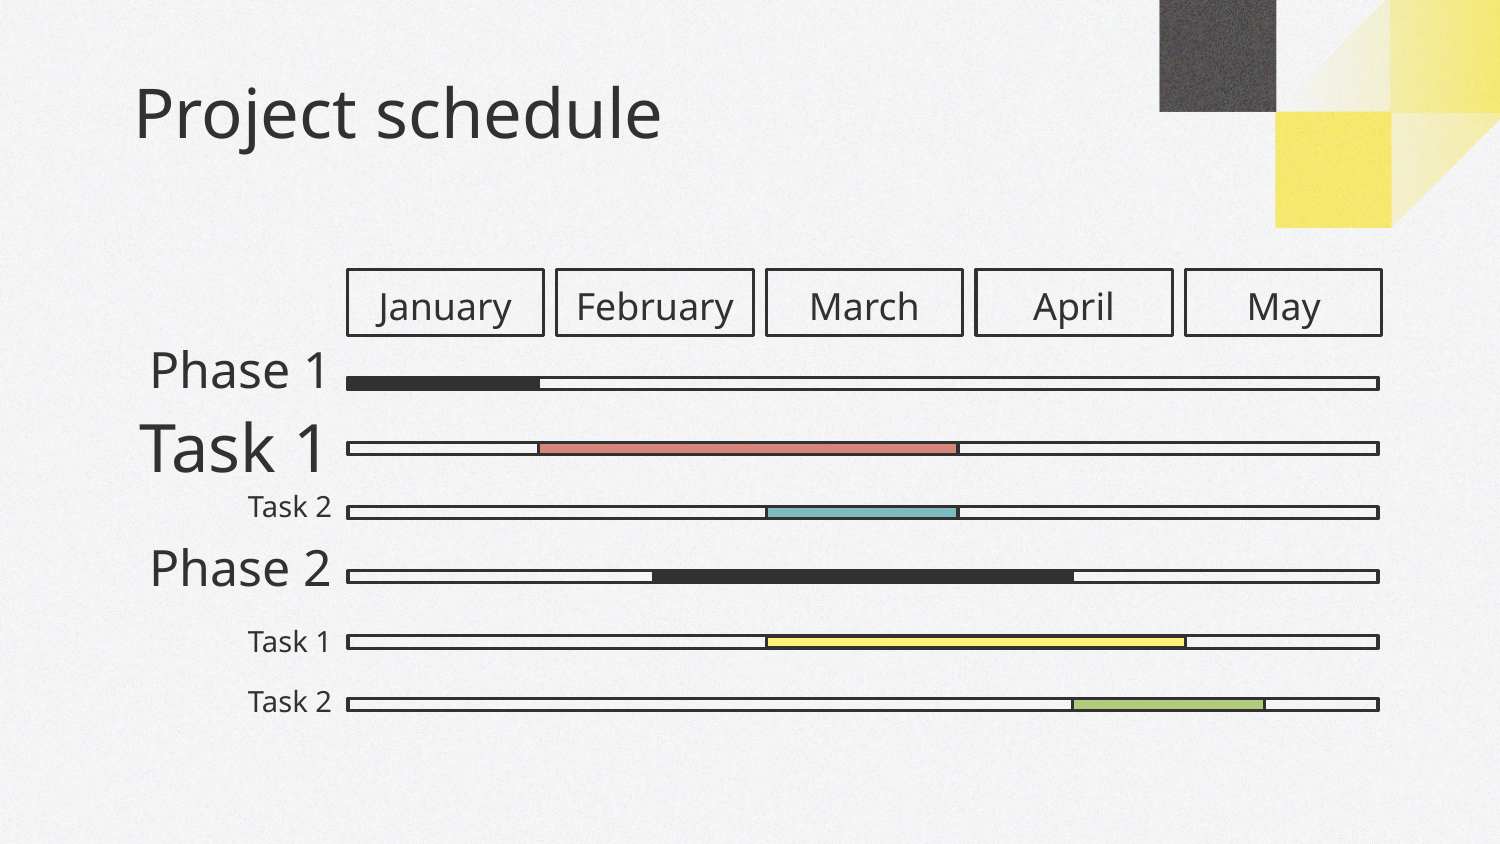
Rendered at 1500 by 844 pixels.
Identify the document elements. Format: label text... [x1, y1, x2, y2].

text_box [766, 506, 959, 519]
text_box [347, 377, 539, 390]
picture [0, 0, 1500, 844]
subtitle Task 1 [118, 607, 348, 667]
title Project schedule [118, 63, 1159, 158]
text_box [766, 636, 1186, 649]
subtitle April [975, 269, 1173, 336]
text_box [653, 571, 1073, 583]
subtitle March [766, 269, 963, 336]
subtitle Task 2 [118, 472, 348, 533]
subtitle Task 2 [118, 667, 348, 730]
subtitle January [347, 269, 544, 336]
title Phase 1 [118, 335, 348, 402]
subtitle Task 1 [118, 408, 348, 471]
text_box [538, 442, 959, 455]
title Phase 2 [118, 533, 348, 600]
text_box [1072, 698, 1265, 711]
subtitle May [1185, 269, 1382, 336]
subtitle February [556, 269, 754, 336]
